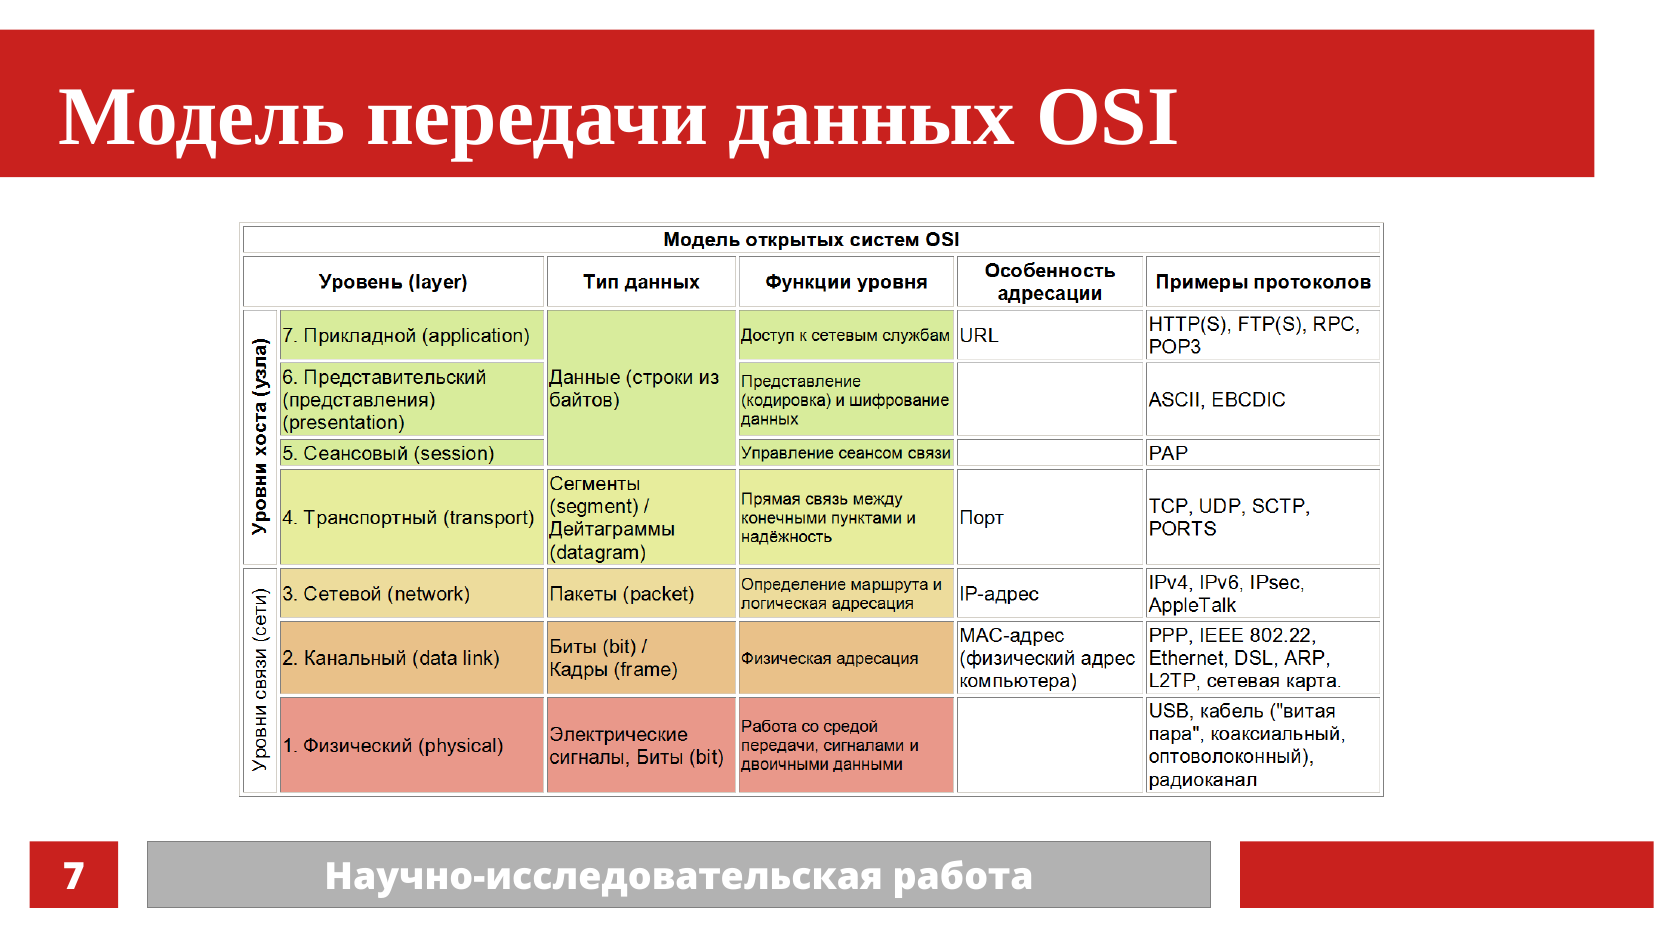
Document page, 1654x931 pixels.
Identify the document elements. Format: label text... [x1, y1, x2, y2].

title Модель передачи данных OSI [59, 44, 1595, 163]
picture [238, 221, 1386, 798]
